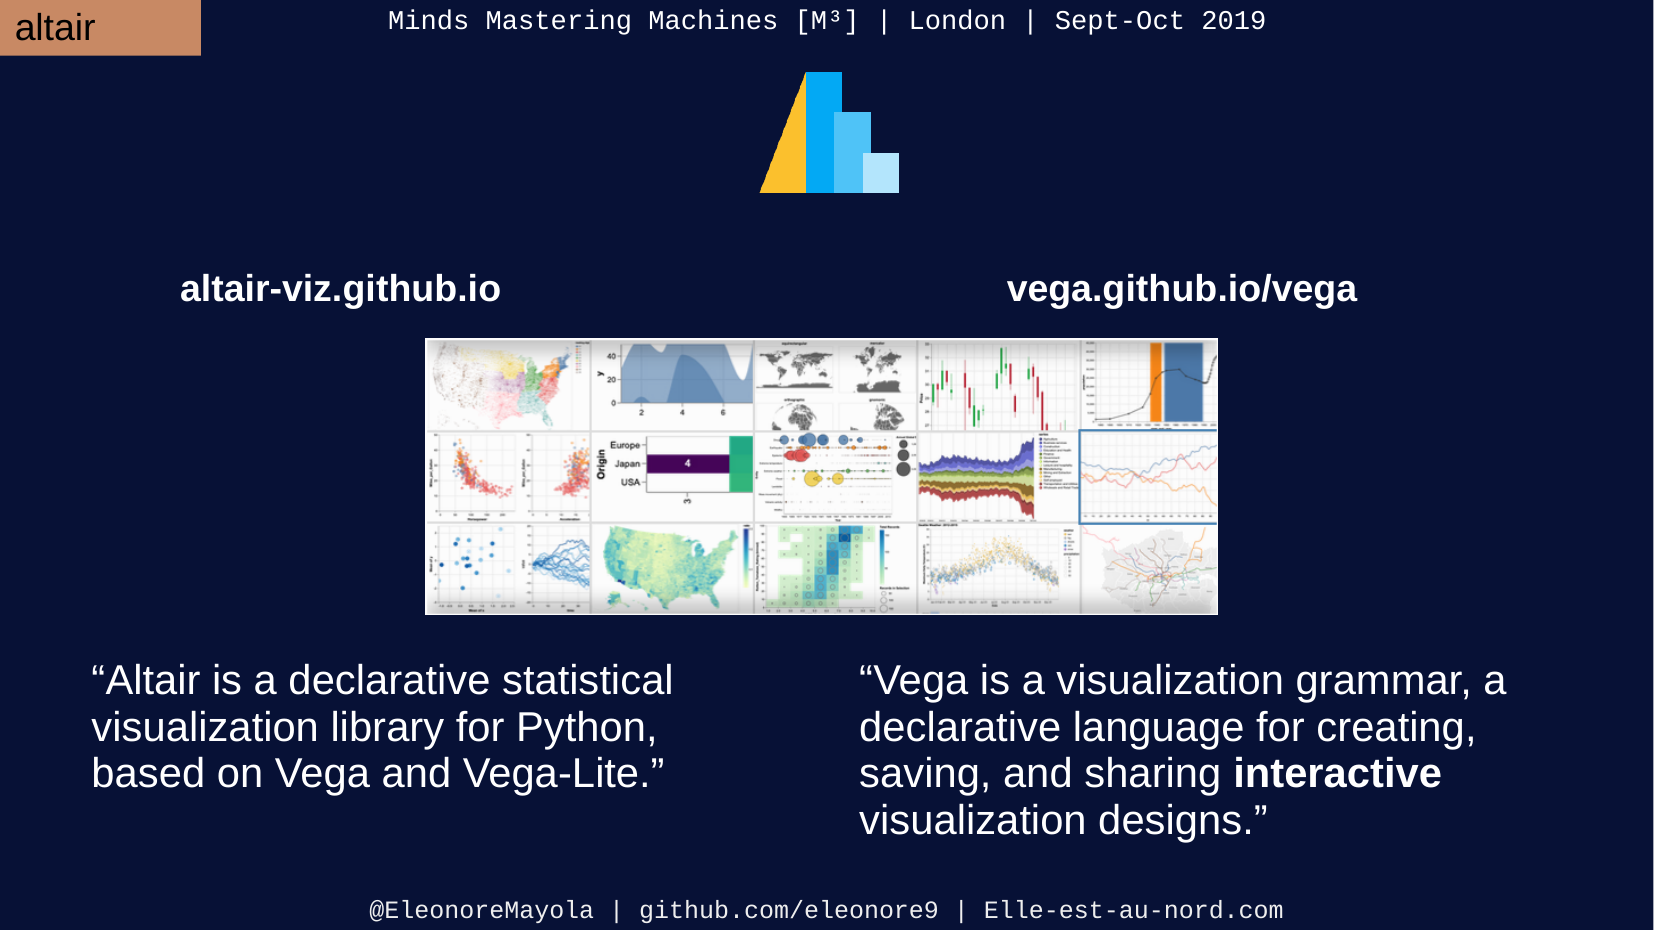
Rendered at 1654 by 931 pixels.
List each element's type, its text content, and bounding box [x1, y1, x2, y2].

text_box @EleonoreMayola | github.com/eleonore9 | Elle-est-au-nord.com [295, 862, 1359, 931]
picture [748, 51, 910, 213]
picture [425, 338, 1218, 615]
text_box vega.github.io/vega [992, 259, 1373, 319]
text_box “Vega is a visualization grammar, a declarative language for creating, saving, and sharing interactive visualization designs.” [844, 649, 1565, 875]
text_box Minds Mastering Machines [M³] | London | Sept-Oct 2019 [265, 0, 1388, 60]
text_box altair-viz.github.io [165, 259, 517, 319]
text_box “Altair is a declarative statistical visualization library for Python, based on Vega and Vega-Lite.” [76, 649, 739, 886]
text_box altair [0, 0, 201, 56]
